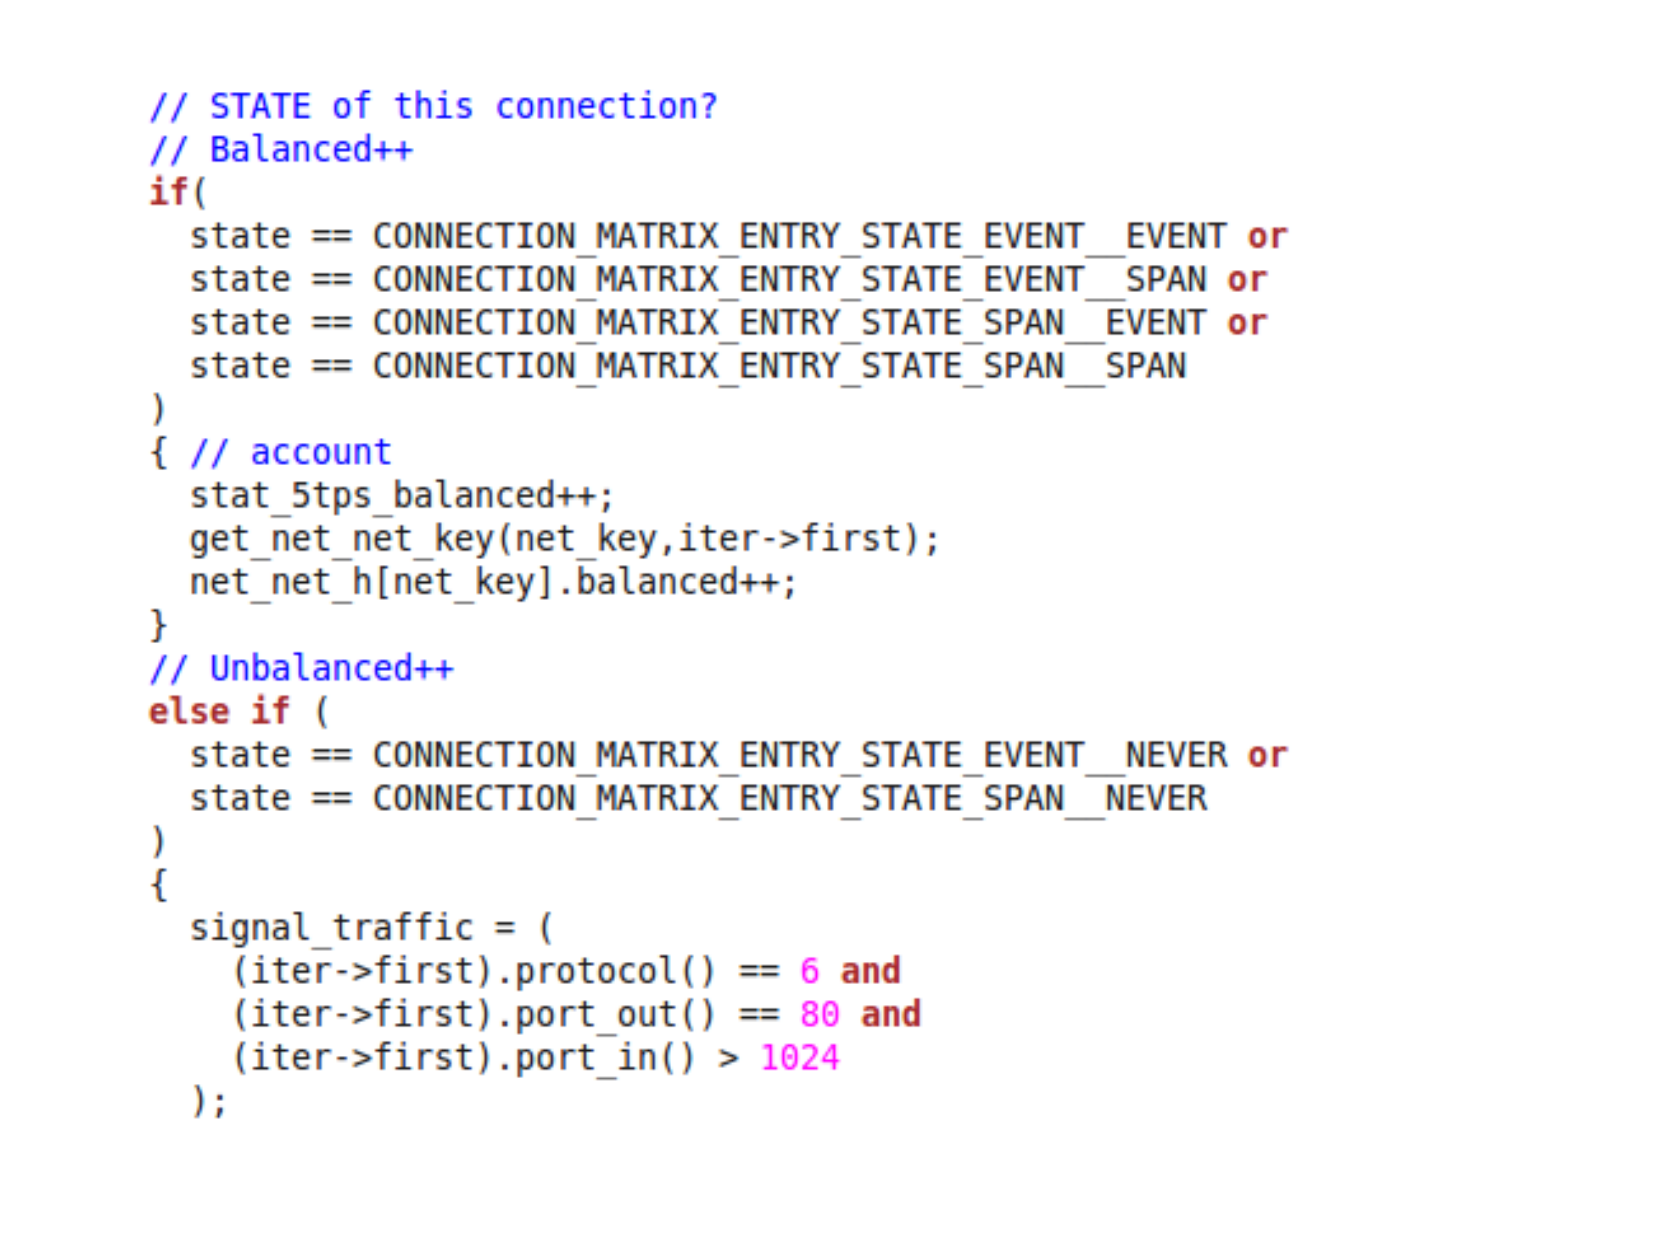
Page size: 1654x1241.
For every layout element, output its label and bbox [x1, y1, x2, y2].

picture [88, 72, 1589, 1123]
